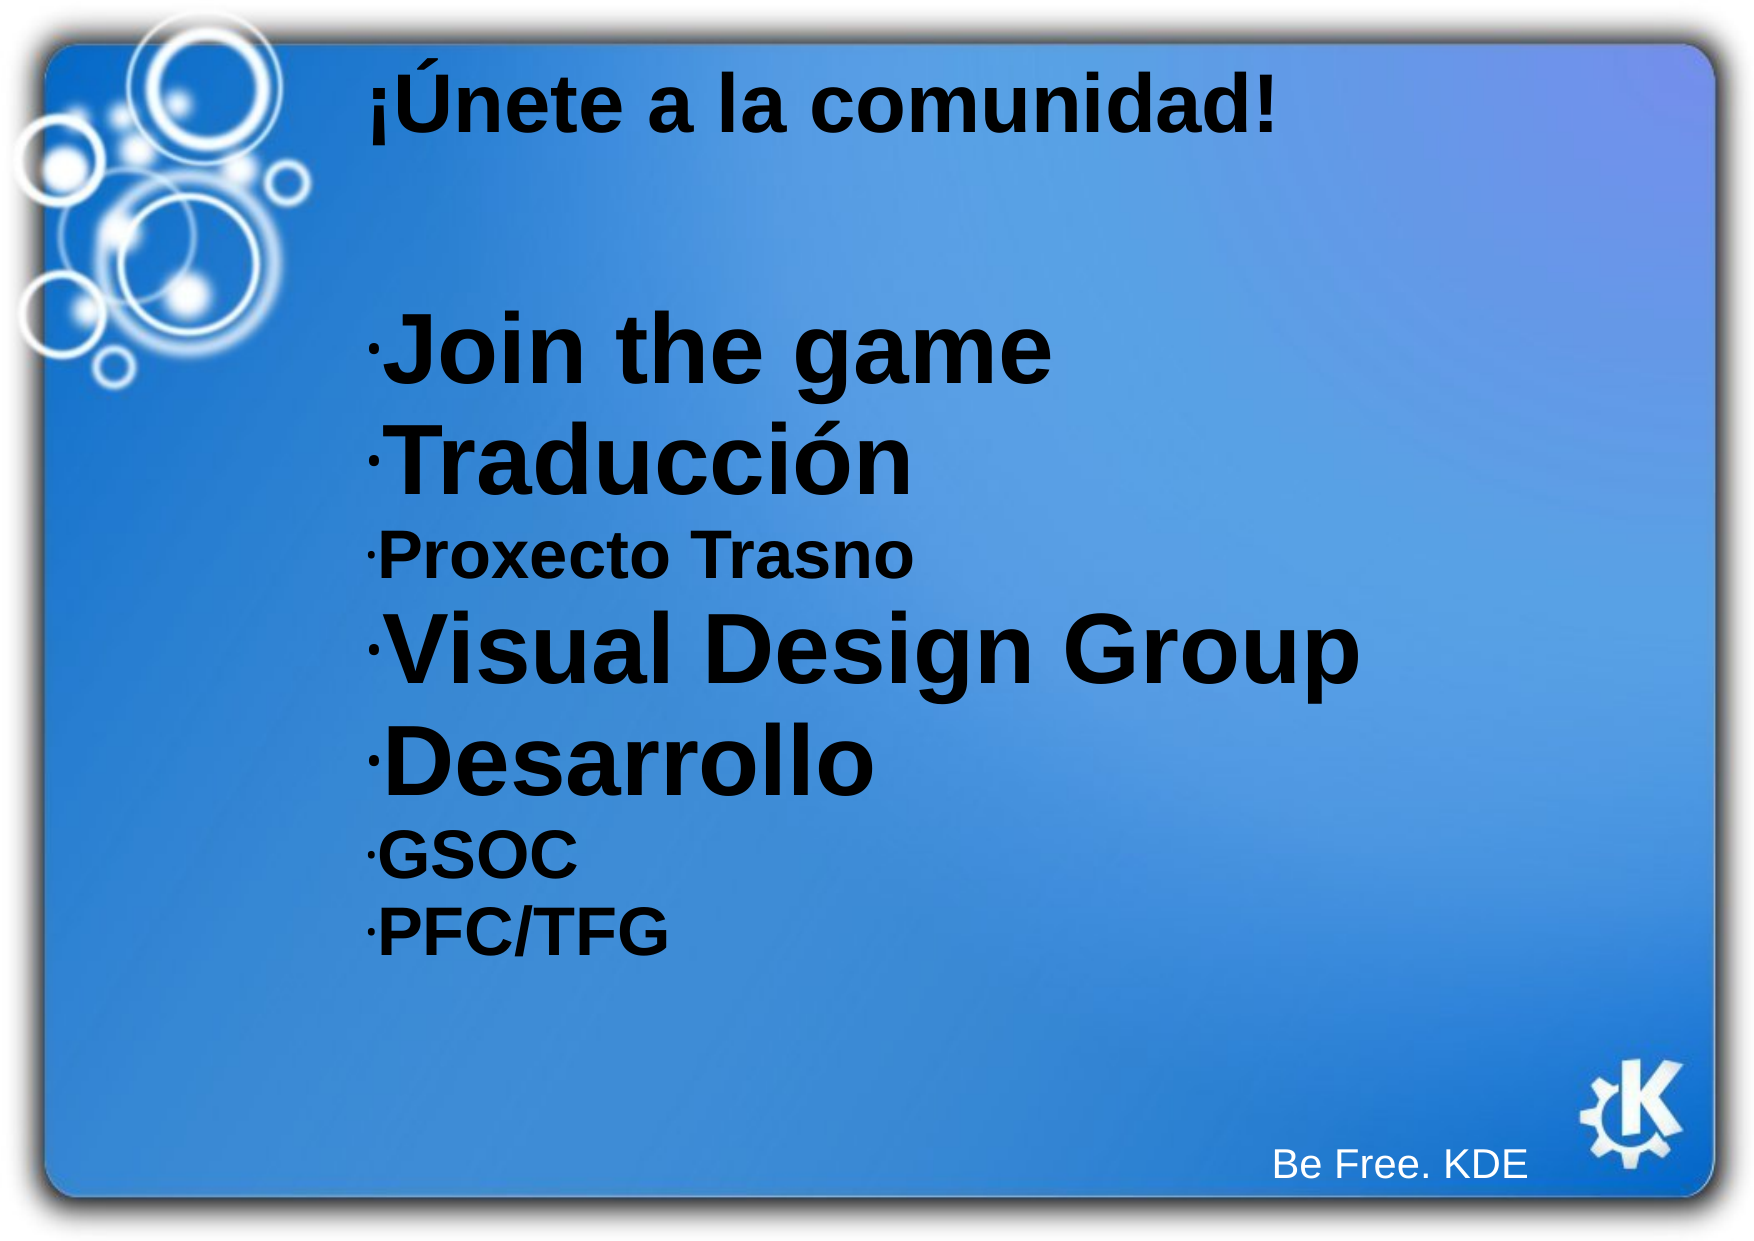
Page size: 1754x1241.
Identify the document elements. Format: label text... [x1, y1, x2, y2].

picture [0, 0, 1754, 1241]
list Join the game Traducción Proxecto Trasno Visual Design Group Desarrollo GSOC PFC/TFG [350, 285, 1649, 1079]
title ¡Únete a la comunidad! [350, 49, 1649, 174]
